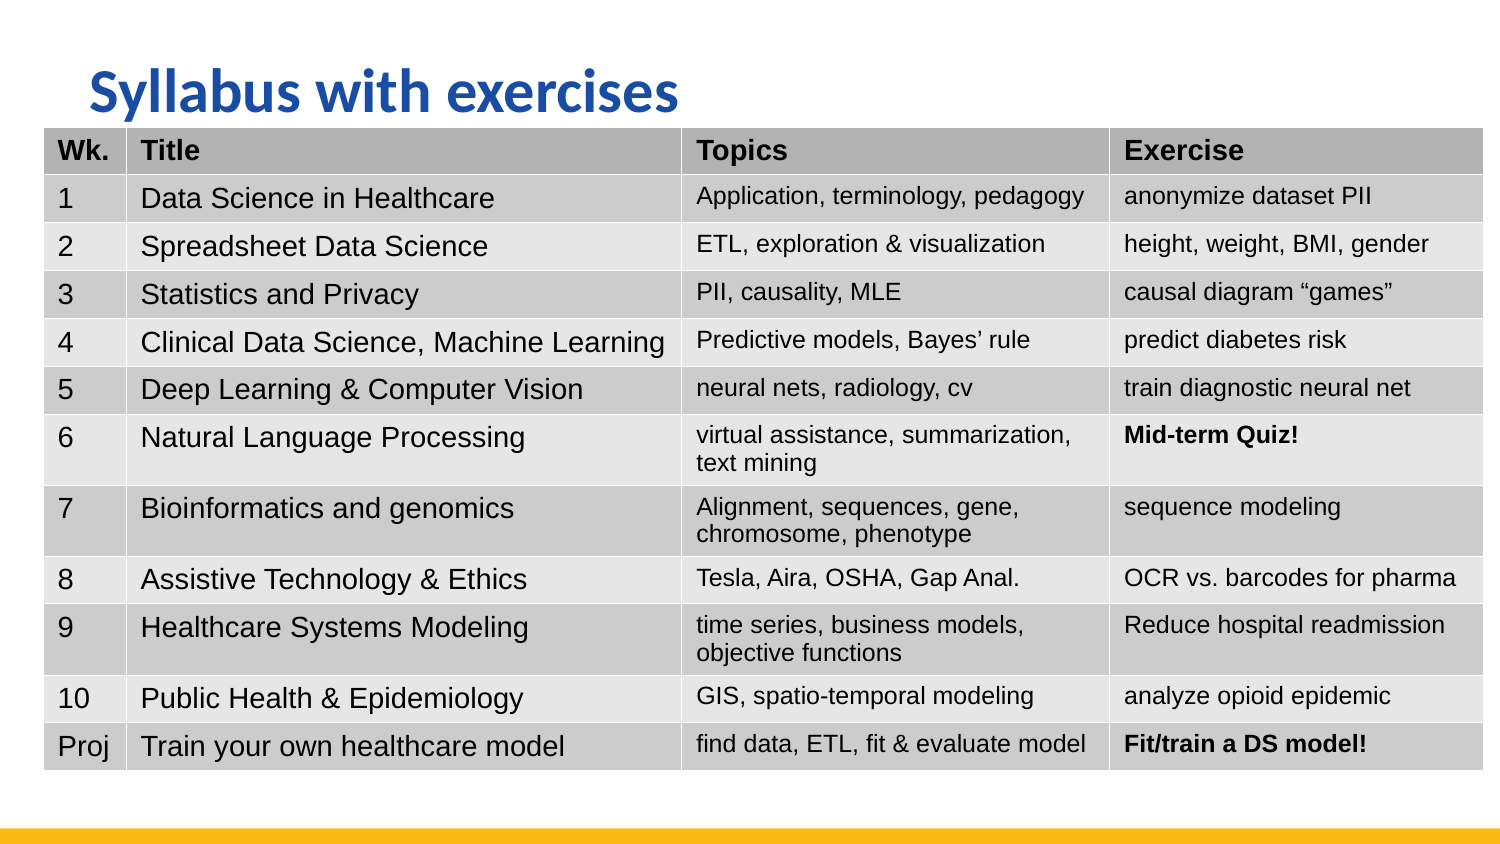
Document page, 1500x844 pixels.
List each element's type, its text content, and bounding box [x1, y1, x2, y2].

table_cell predict diabetes risk [1110, 319, 1483, 366]
table_cell Alignment, sequences, gene, chromosome, phenotype [682, 486, 1109, 556]
table_cell 1 [44, 175, 126, 222]
table_cell 6 [44, 415, 126, 485]
table_cell ETL, exploration & visualization [682, 223, 1109, 270]
table_cell Predictive models, Bayes’ rule [682, 319, 1109, 366]
table_header Wk. [44, 128, 75, 174]
table_cell 7 [44, 486, 126, 556]
table_cell height, weight, BMI, gender [1110, 223, 1483, 270]
table_cell virtual assistance, summarization, text mining [682, 415, 1109, 485]
table_cell Deep Learning & Computer Vision [127, 367, 681, 414]
table_cell sequence modeling [1110, 486, 1483, 556]
table_cell train diagnostic neural net [1110, 367, 1483, 414]
table_cell Clinical Data Science, Machine Learning [127, 319, 681, 366]
table_cell Mid-term Quiz! [1110, 415, 1483, 485]
table_cell Reduce hospital readmission [1110, 604, 1483, 675]
table_cell analyze opioid epidemic [1110, 676, 1483, 722]
table_cell 2 [44, 223, 126, 270]
text_box Syllabus with exercises [75, 0, 1425, 197]
table_cell PII, causality, MLE [682, 271, 1109, 318]
table_cell time series, business models, objective functions [682, 604, 1109, 675]
table_cell OCR vs. barcodes for pharma [1110, 557, 1483, 603]
table_cell Spreadsheet Data Science [127, 223, 681, 270]
table_cell GIS, spatio-temporal modeling [682, 676, 1109, 722]
table_cell Healthcare Systems Modeling [127, 604, 681, 675]
table_cell Statistics and Privacy [127, 271, 681, 318]
table_cell 9 [44, 604, 126, 675]
table_cell find data, ETL, fit & evaluate model [682, 723, 1109, 770]
table_cell Fit/train a DS model! [1110, 723, 1483, 770]
table_cell neural nets, radiology, cv [682, 367, 1109, 414]
table_cell 10 [44, 676, 126, 722]
table_cell Train your own healthcare model [127, 723, 681, 770]
table_cell 3 [44, 271, 126, 318]
table_cell 5 [44, 367, 126, 414]
table_cell 8 [44, 557, 126, 603]
table_cell Data Science in Healthcare [127, 197, 681, 222]
table_cell Assistive Technology & Ethics [127, 557, 681, 603]
table_cell Public Health & Epidemiology [127, 676, 681, 722]
table_cell causal diagram “games” [1110, 271, 1483, 318]
table_cell Application, terminology, pedagogy [682, 197, 1109, 222]
table_cell Tesla, Aira, OSHA, Gap Anal. [682, 557, 1109, 603]
table_cell 4 [44, 319, 126, 366]
table_cell anonymize dataset PII [1110, 175, 1483, 222]
table_header Exercise [1425, 128, 1483, 174]
table_cell Bioinformatics and genomics [127, 486, 681, 556]
table_cell Natural Language Processing [127, 415, 681, 485]
table_cell Proj [44, 723, 126, 770]
